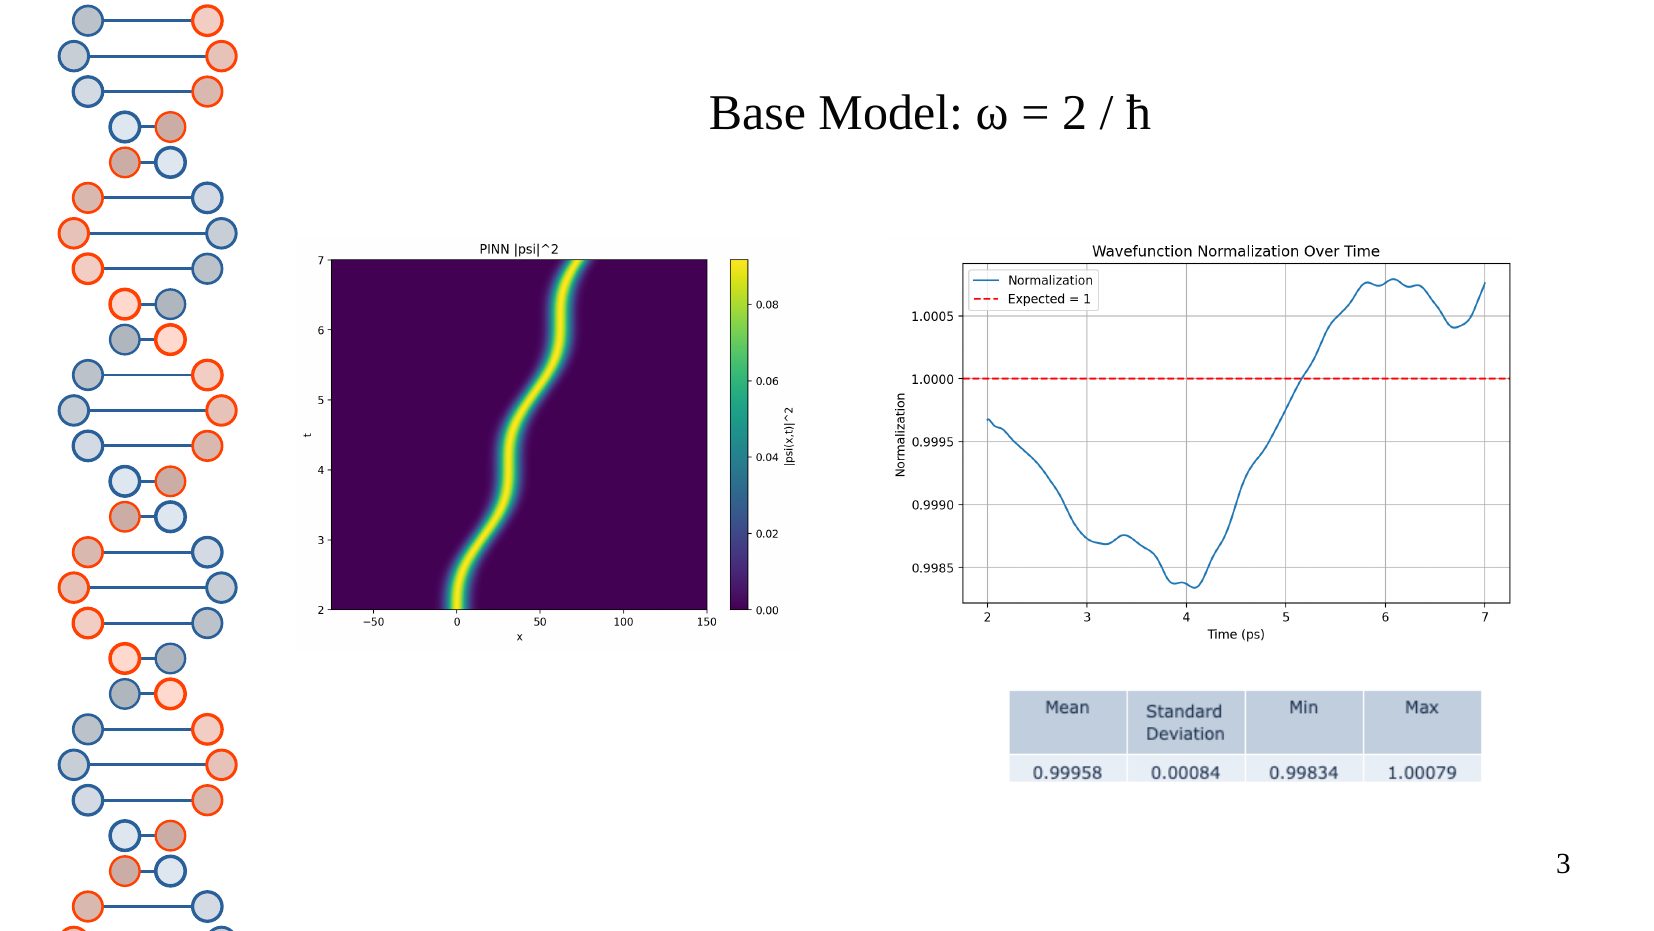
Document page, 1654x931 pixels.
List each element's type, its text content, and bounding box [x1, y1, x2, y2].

picture [885, 236, 1518, 650]
picture [295, 236, 801, 650]
title Base Model: ω = 2 / ħ [265, 35, 1595, 189]
picture [996, 680, 1498, 800]
